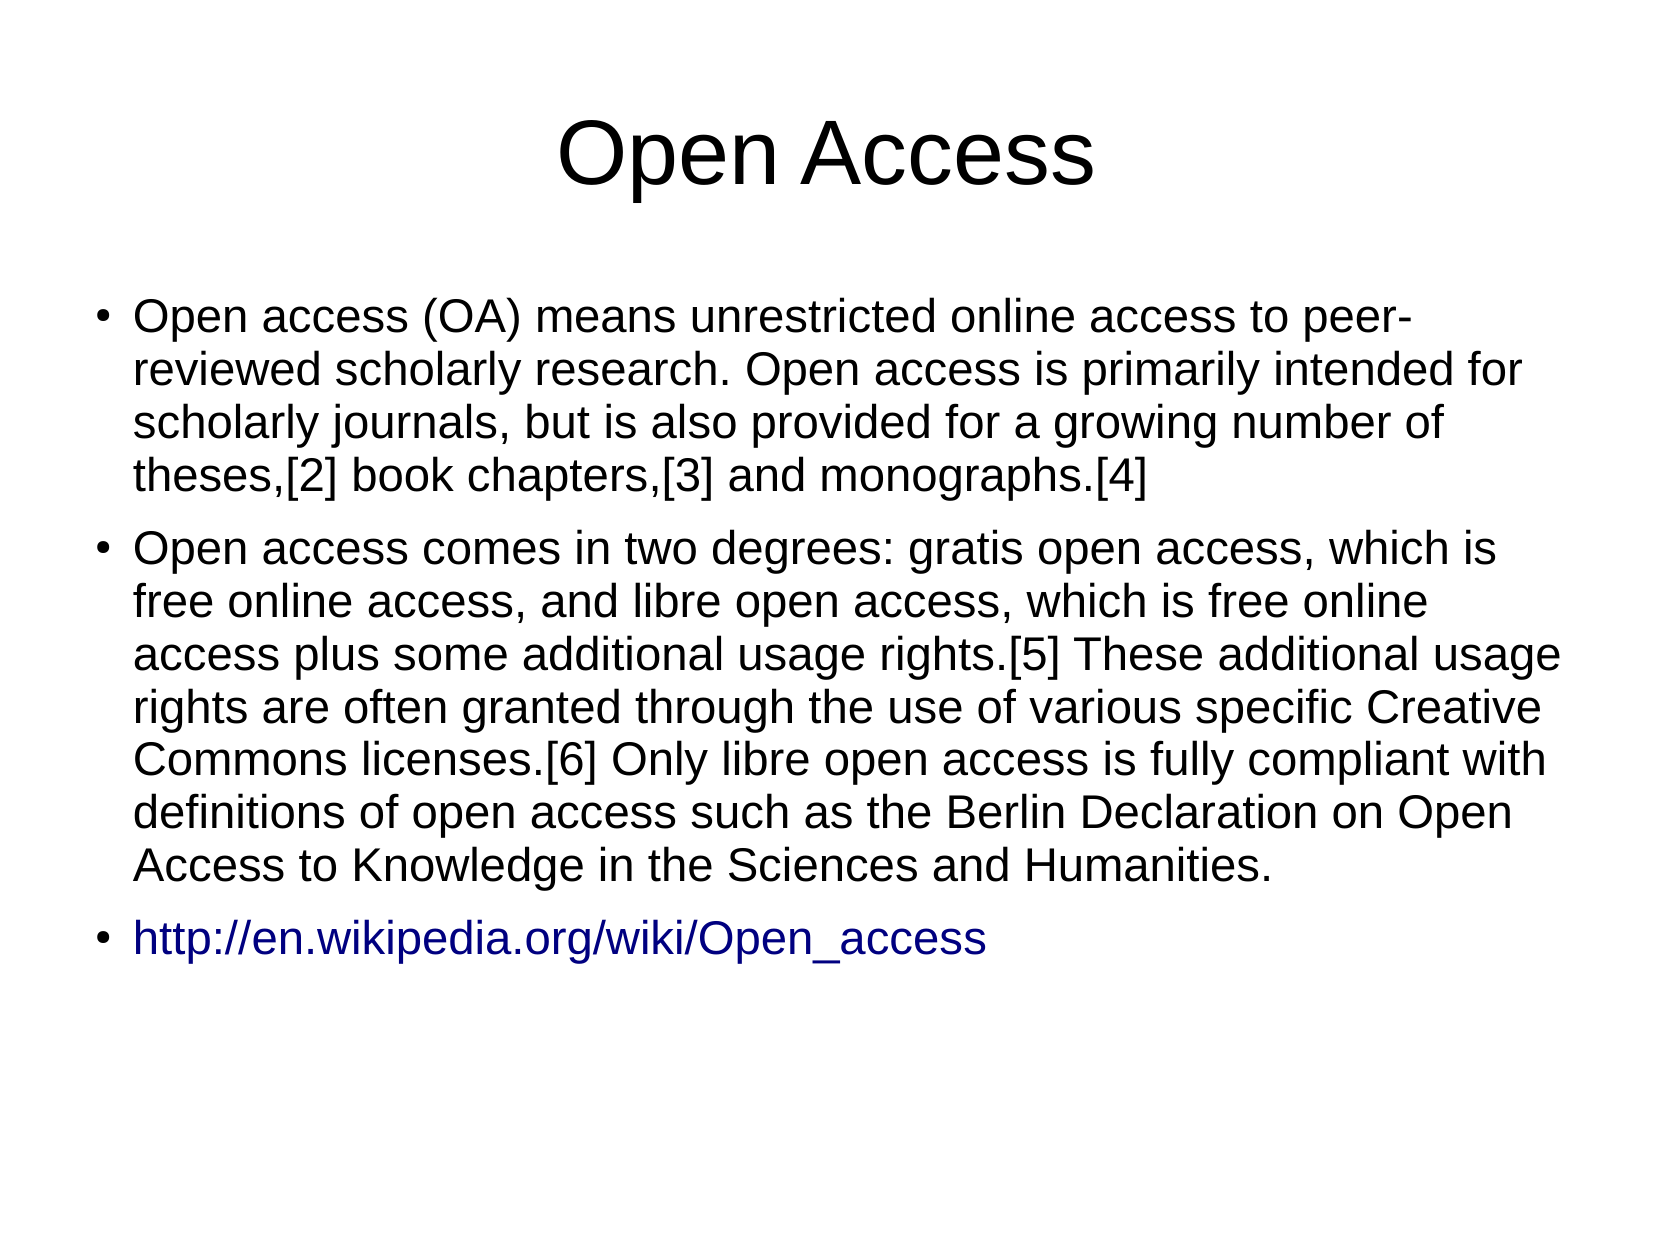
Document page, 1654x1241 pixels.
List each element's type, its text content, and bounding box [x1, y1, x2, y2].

list Open access (OA) means unrestricted online access to peer-reviewed scholarly research. Open access is primarily intended for scholarly journals, but is also provided for a growing number of theses,[2] book chapters,[3] and monographs.[4] Open access comes in two degrees: gratis open access, which is free online access, and libre open access, which is free online access plus some additional usage rights.[5] These additional usage rights are often granted through the use of various specific Creative Commons licenses.[6] Only libre open access is fully compliant with definitions of open access such as the Berlin Declaration on Open Access to Knowledge in the Sciences and Humanities. http://en.wikipedia.org/wiki/Open_access [82, 290, 1571, 1010]
title Open Access [82, 49, 1571, 257]
